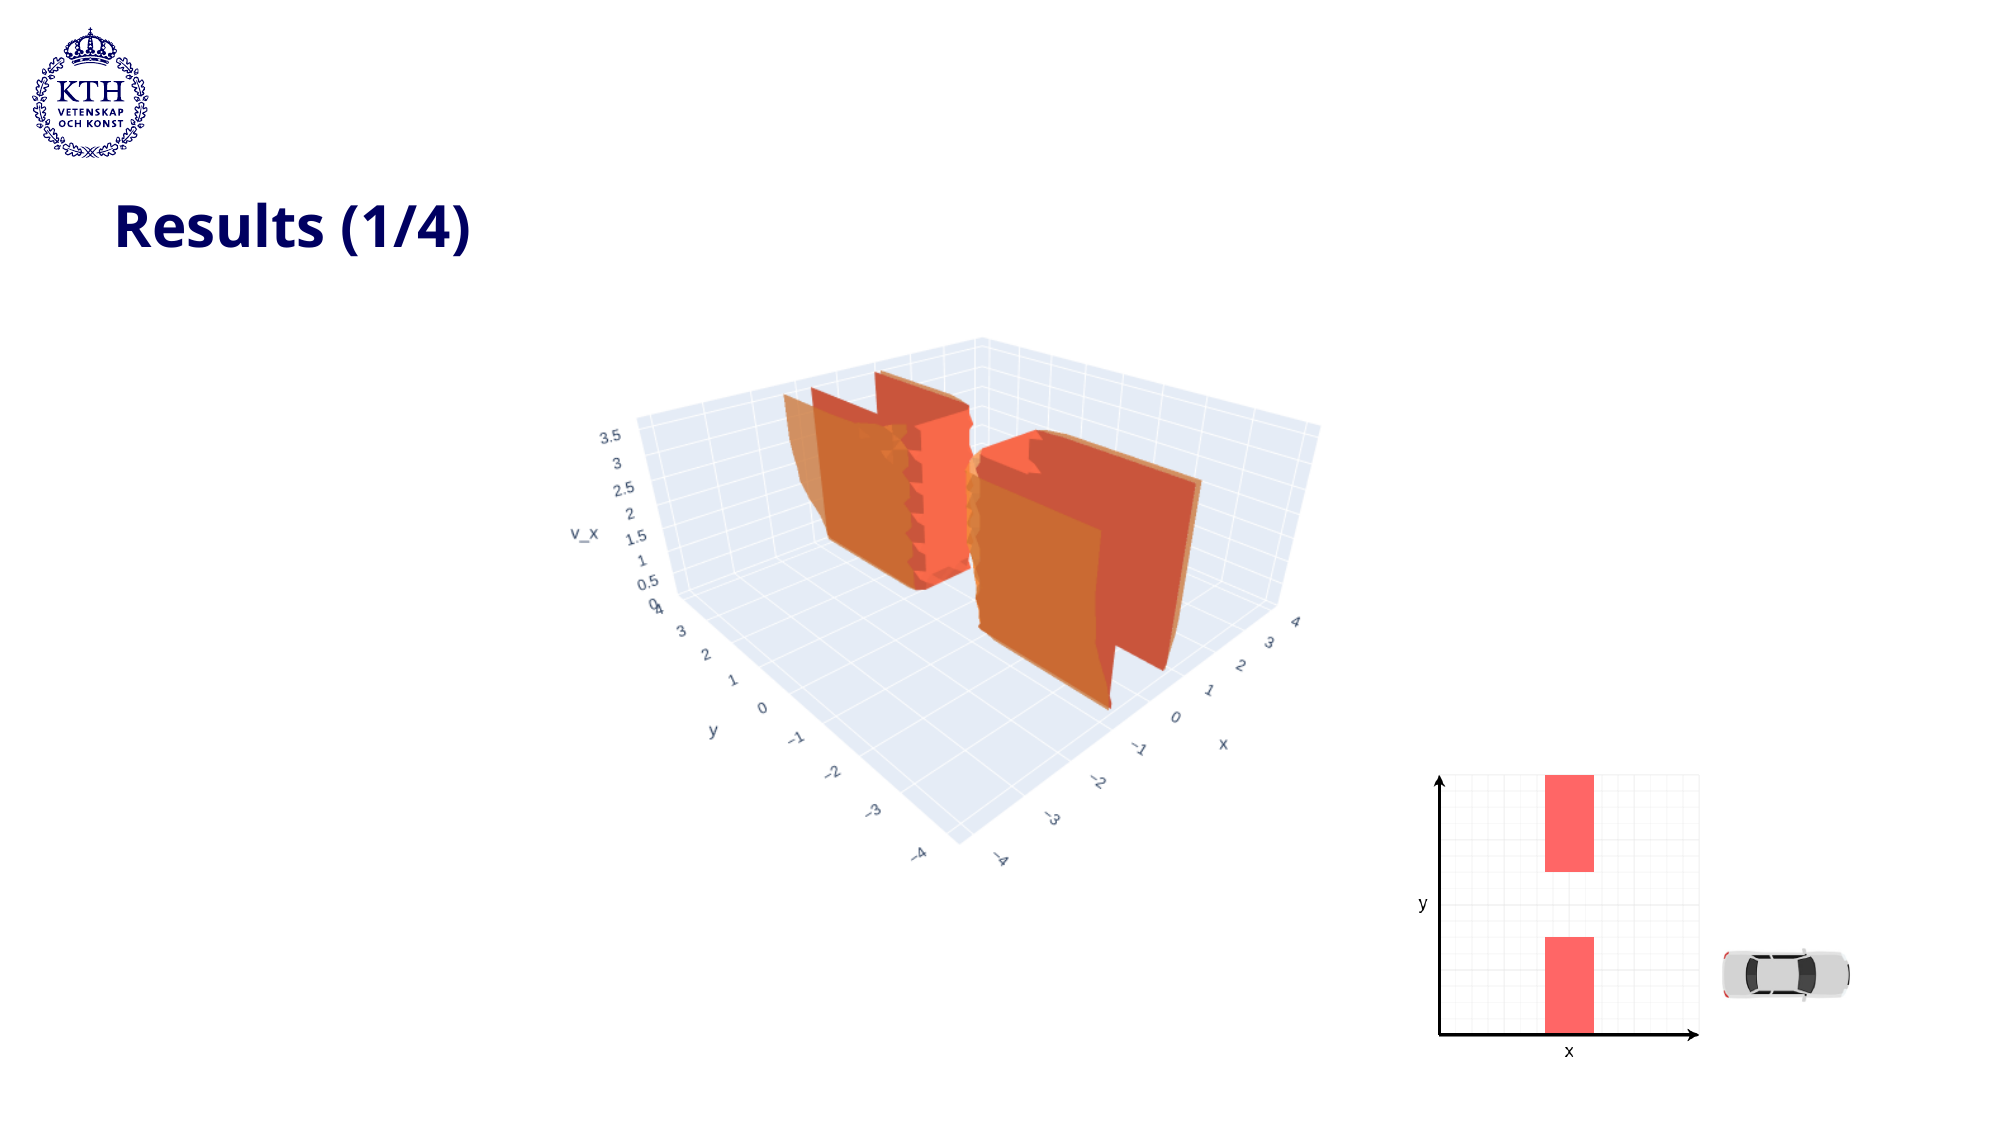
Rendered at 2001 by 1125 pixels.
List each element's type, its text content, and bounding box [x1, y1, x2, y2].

title Results (1/4) [98, 179, 1902, 273]
picture [531, 259, 1854, 1063]
